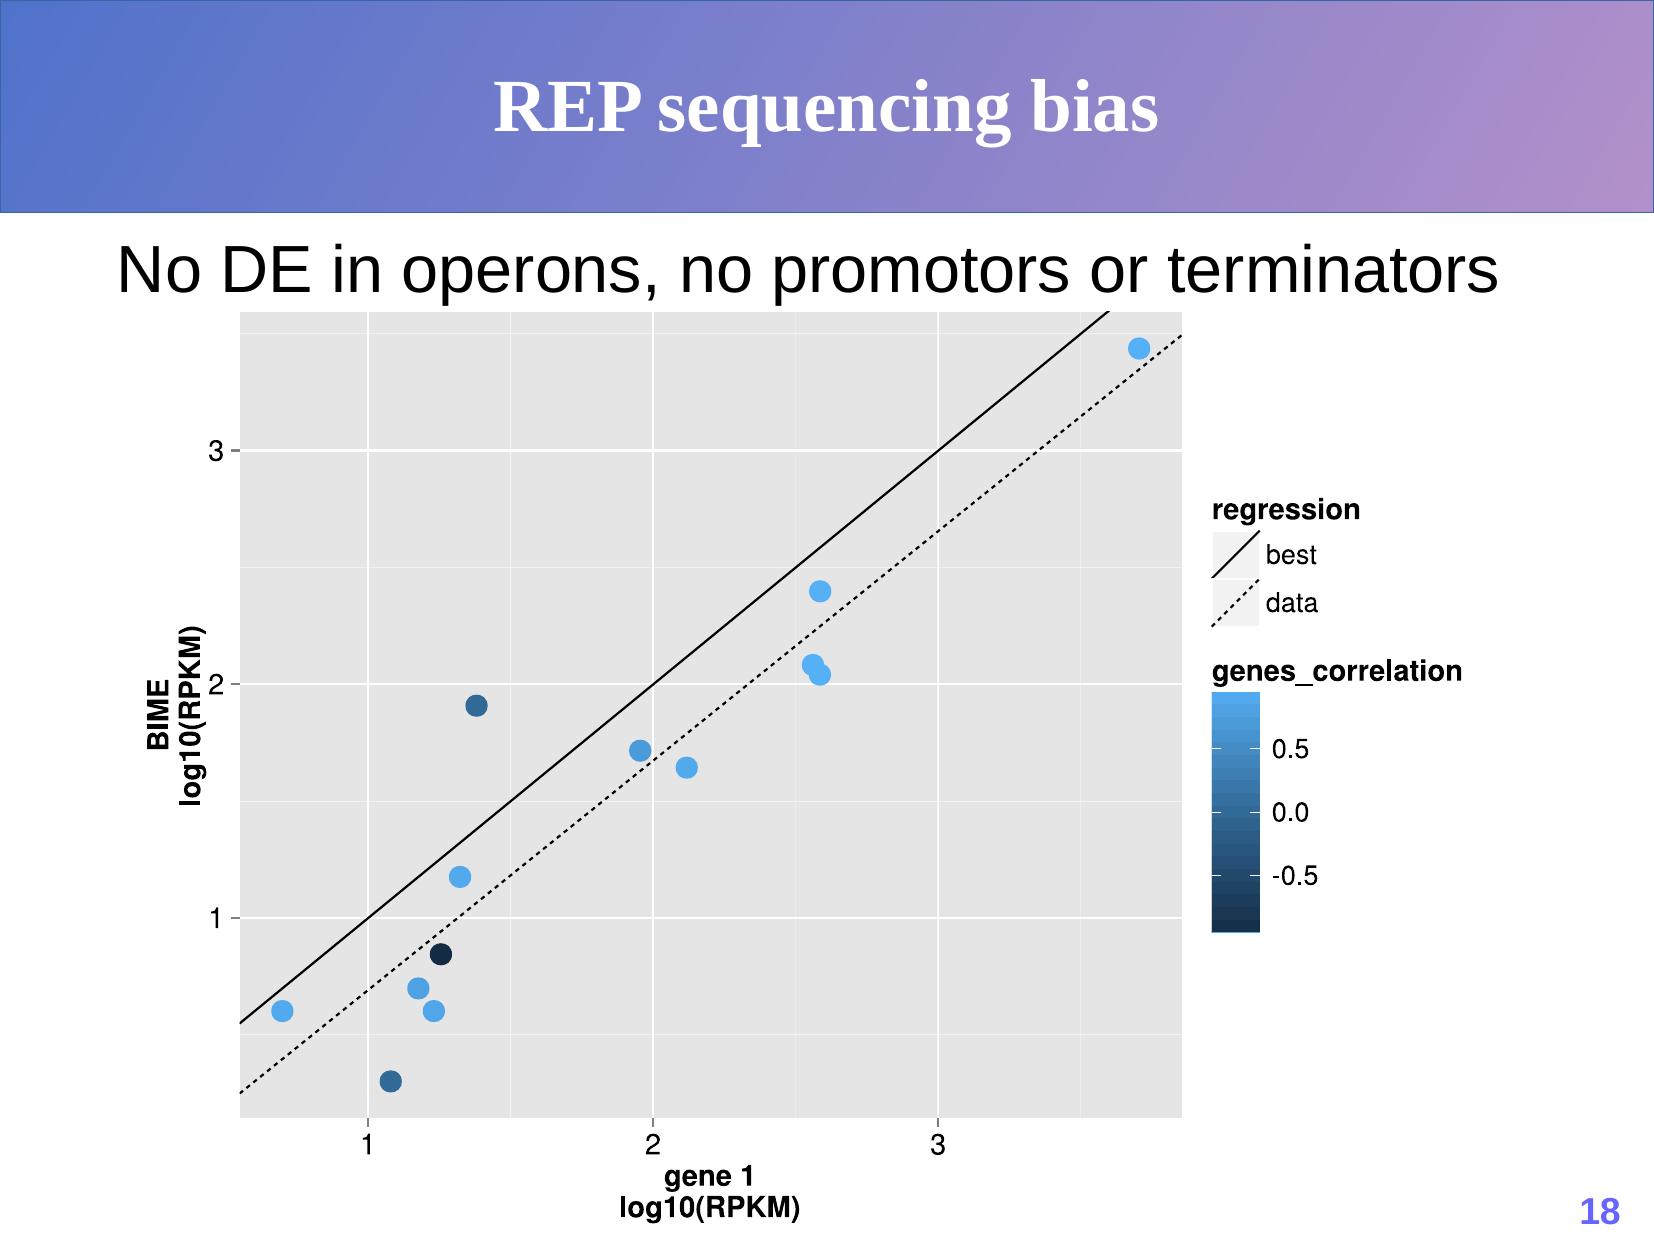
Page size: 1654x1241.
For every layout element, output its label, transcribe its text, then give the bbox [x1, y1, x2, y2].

text_box No DE in operons, no promotors or terminators [102, 224, 1552, 314]
picture [123, 314, 1530, 1241]
title REP sequencing bias [82, 23, 1571, 189]
text_box 18 [1564, 1183, 1642, 1241]
